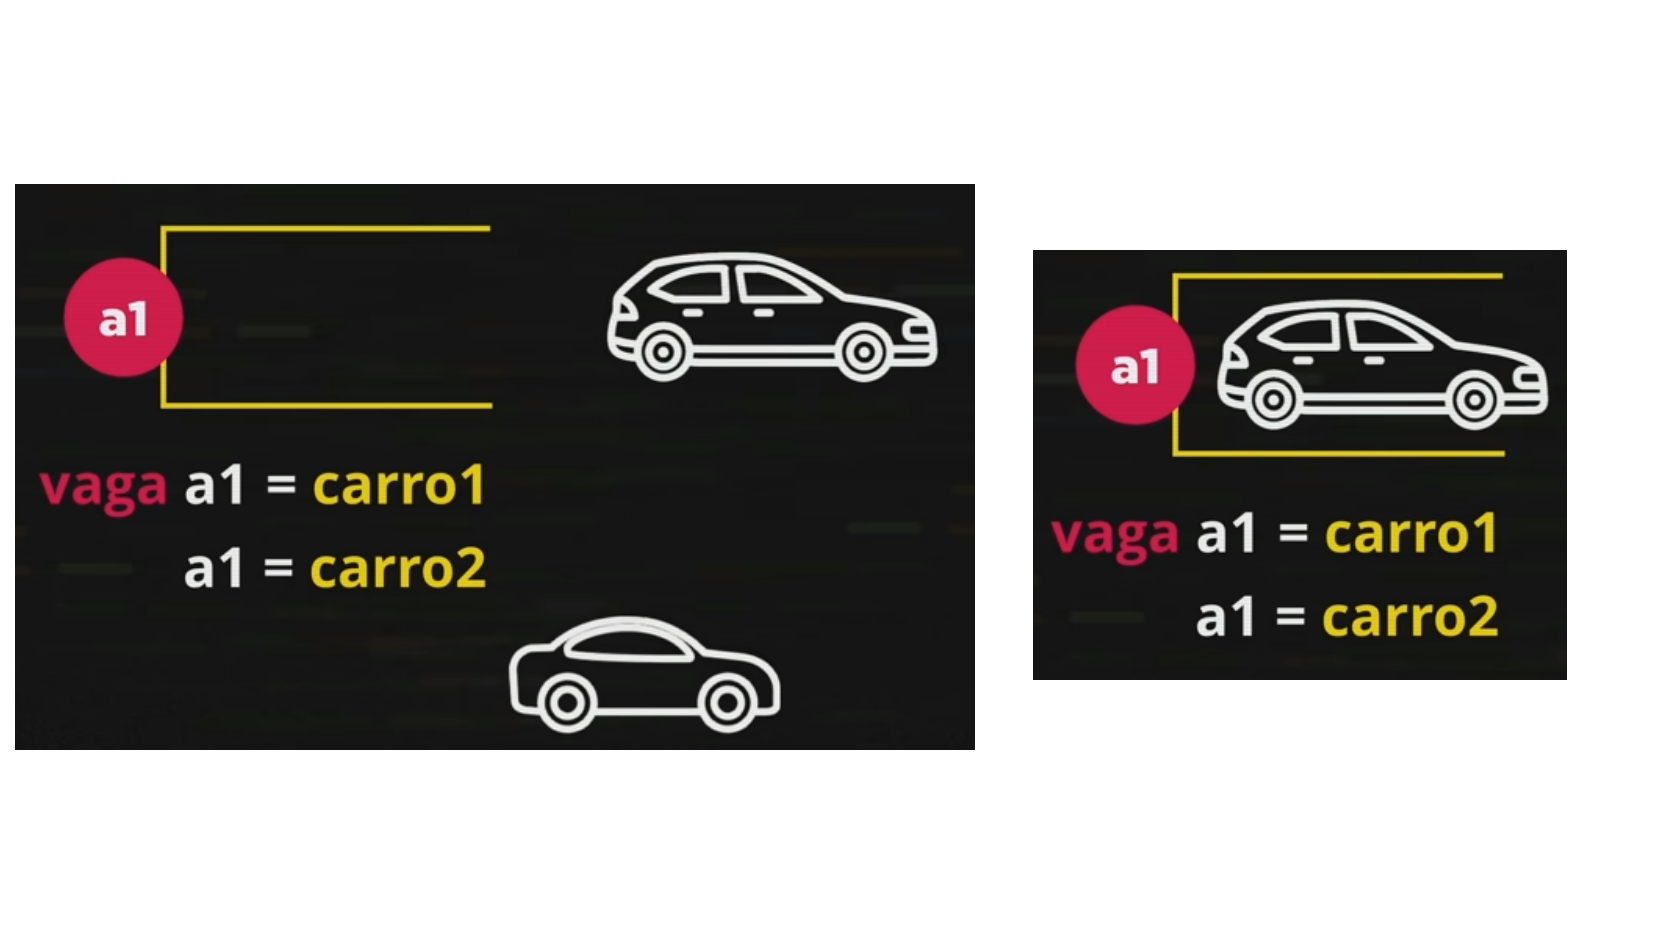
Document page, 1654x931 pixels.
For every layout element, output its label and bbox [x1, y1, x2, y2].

picture [1033, 250, 1567, 680]
picture [15, 184, 975, 750]
